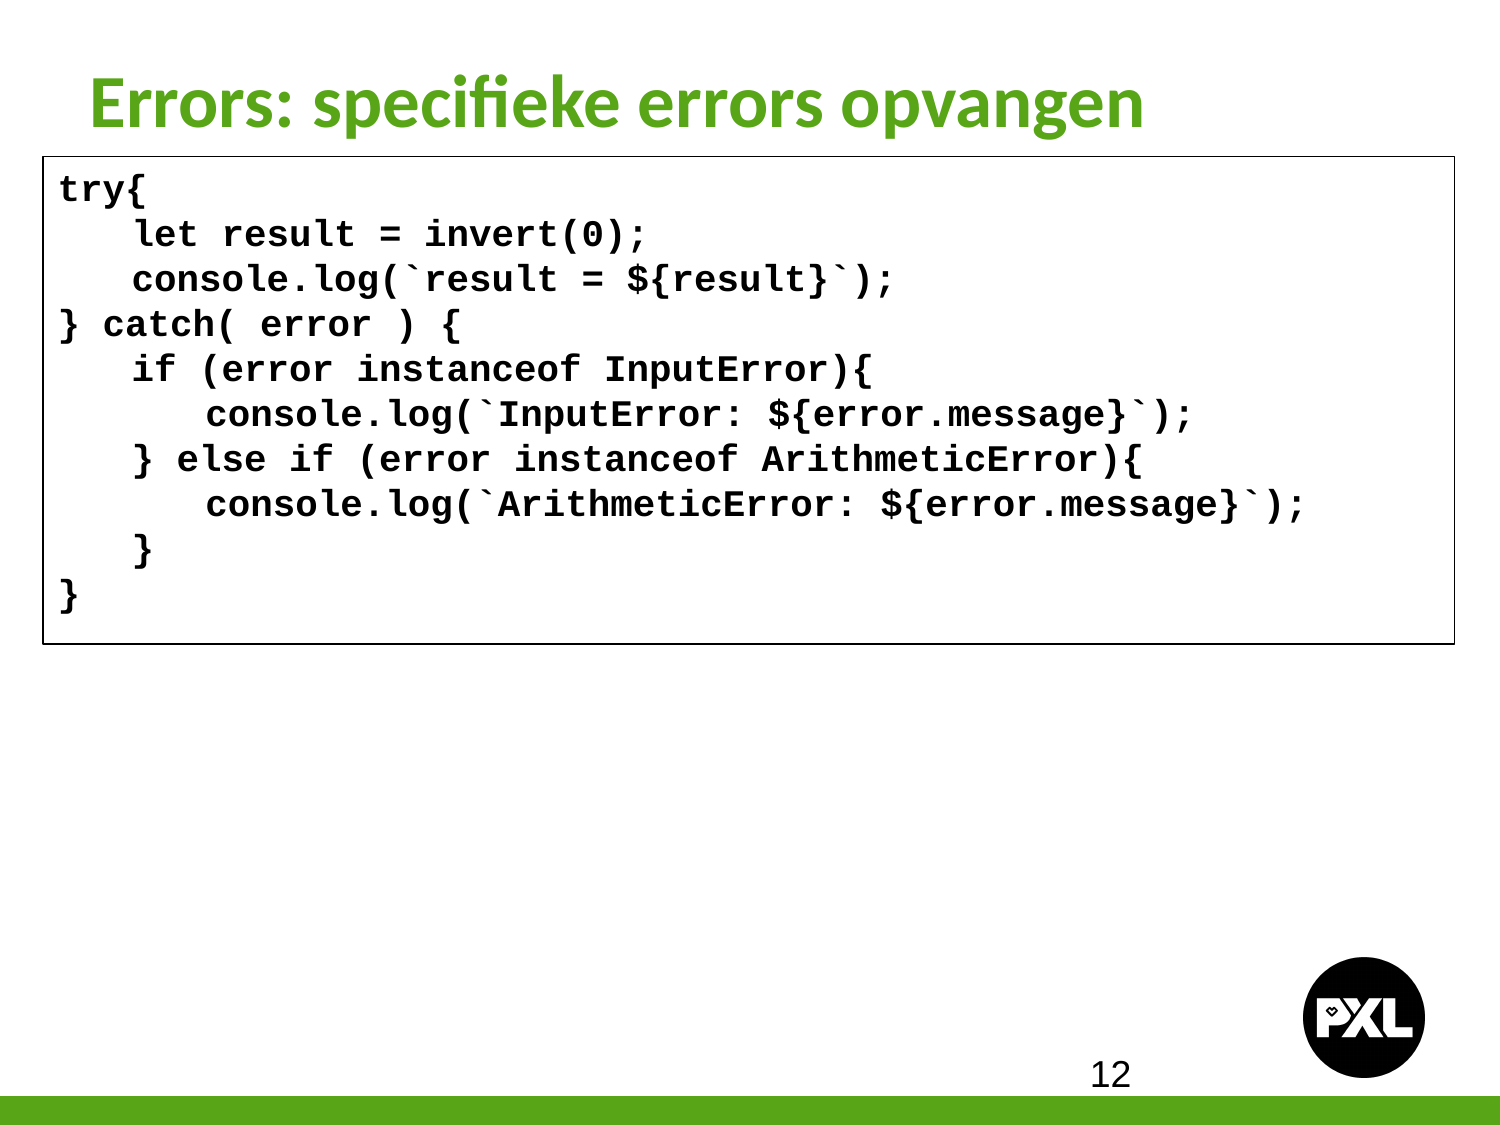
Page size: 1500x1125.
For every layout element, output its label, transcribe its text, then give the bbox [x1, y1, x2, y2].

picture [1303, 957, 1425, 1078]
text_box Errors: specifieke errors opvangen [75, 45, 1425, 156]
text_box try{ let result = invert(0); console.log(`result = ${result}`); } catch( error ) { if (error instanceof InputError){ console.log(`InputError: ${error.message}`); } else if (error instanceof ArithmeticError){ console.log(`ArithmeticError: ${error.message}`); } } [42, 156, 1455, 644]
text_box <number> [1074, 1042, 1304, 1103]
